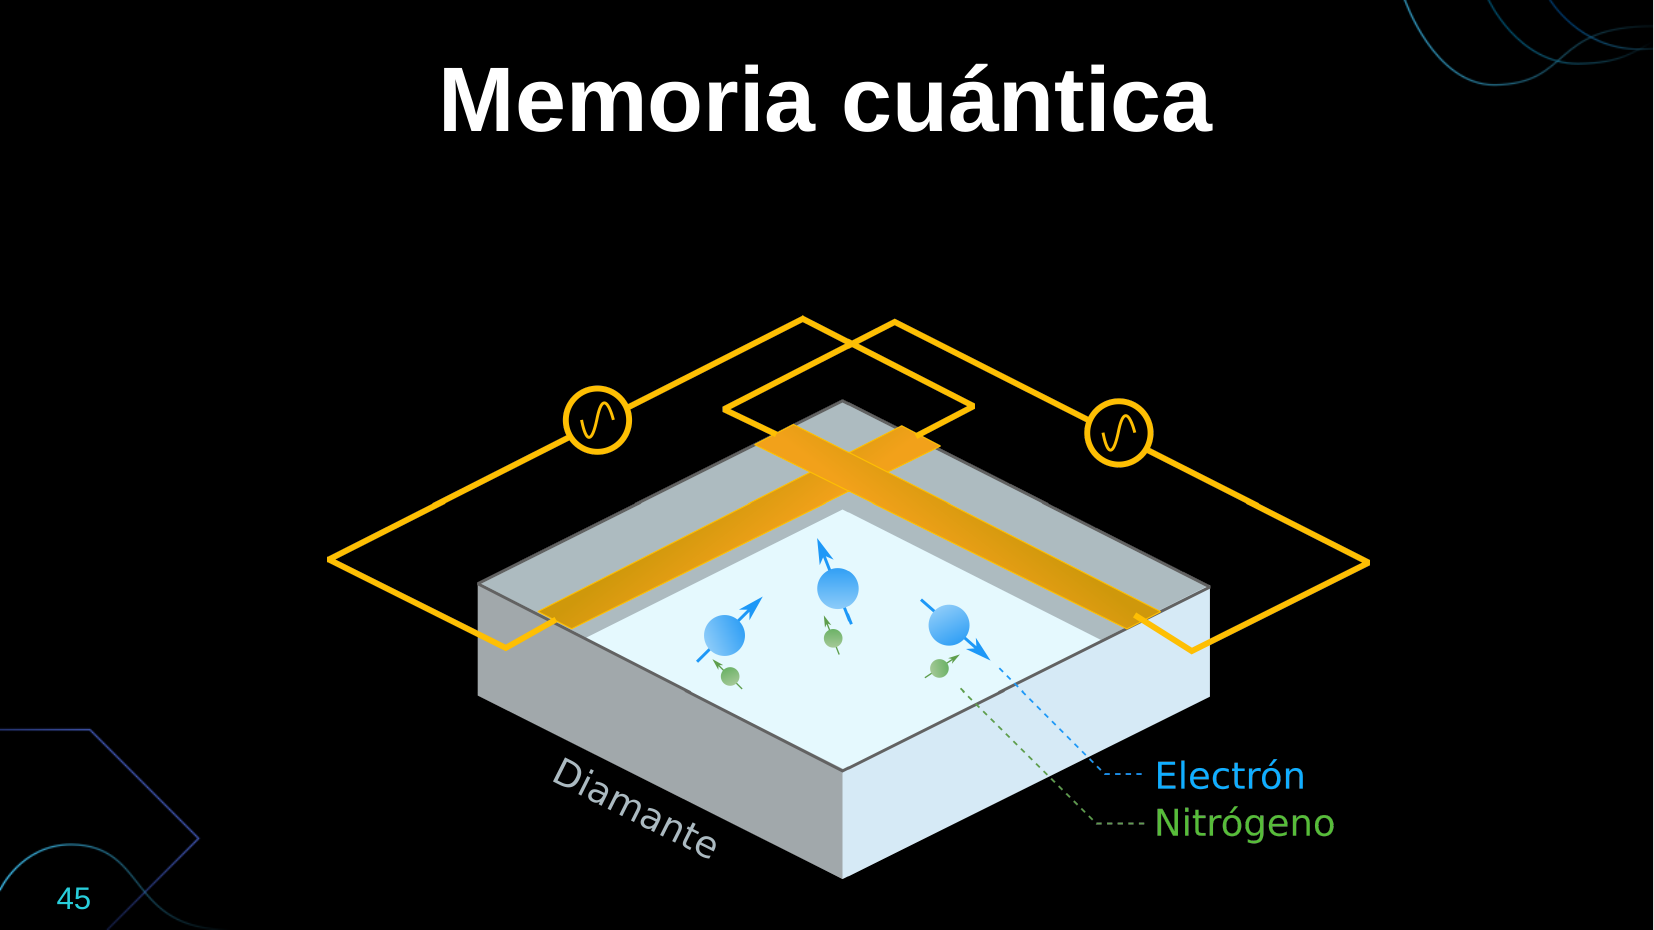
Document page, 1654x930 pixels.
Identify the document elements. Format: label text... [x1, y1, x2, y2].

picture [0, 0, 1654, 930]
text_box <number> [42, 873, 215, 930]
text_box Memoria cuántica [424, 40, 1229, 159]
